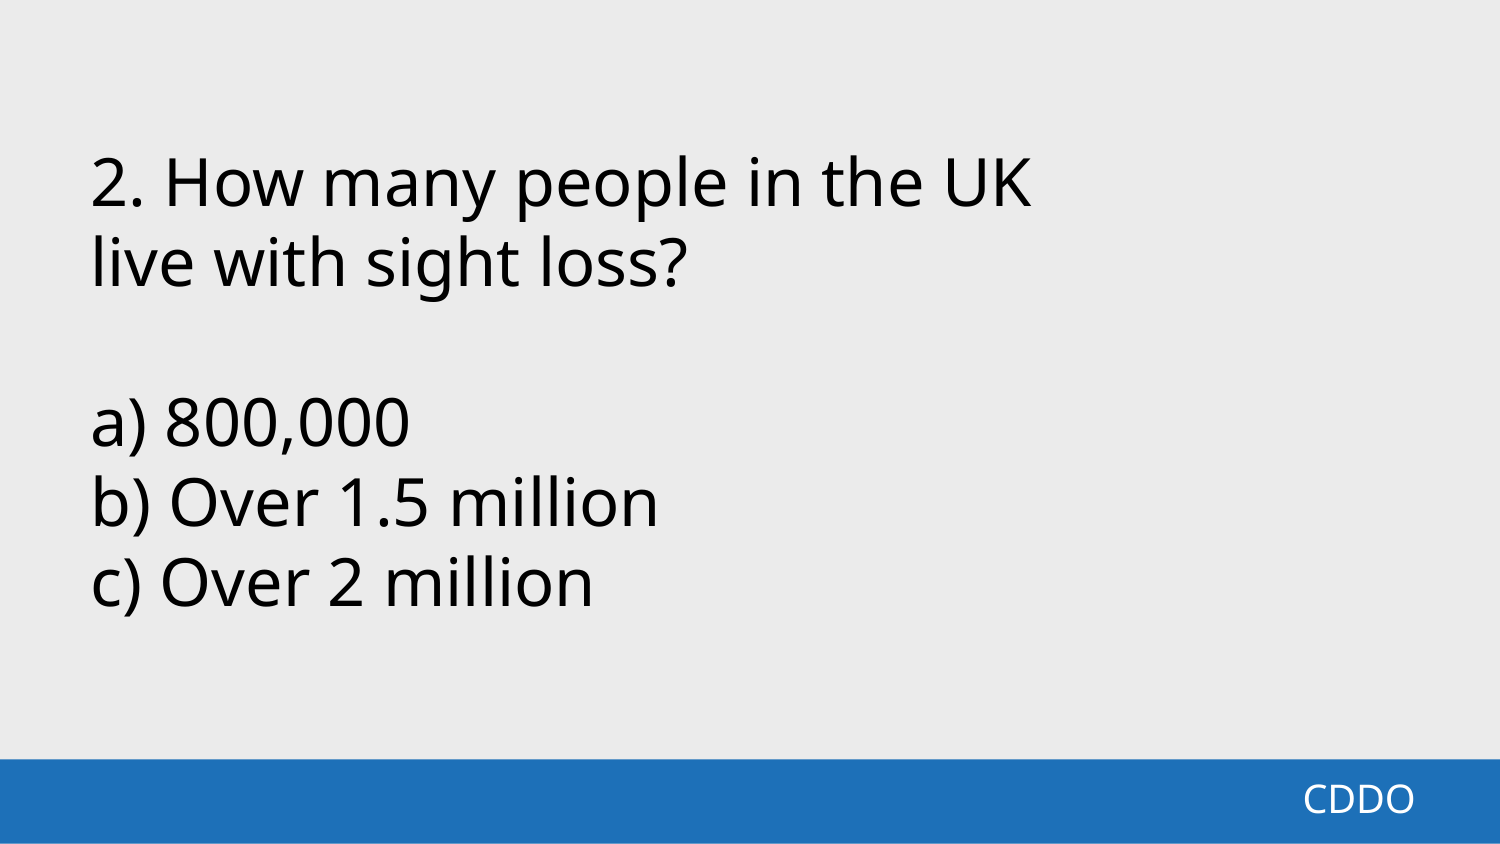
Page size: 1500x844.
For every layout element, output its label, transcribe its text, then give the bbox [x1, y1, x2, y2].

text_box 2. How many people in the UK live with sight loss? a) 800,000 b) Over 1.5 million c) Over 2 million [87, 0, 1416, 760]
